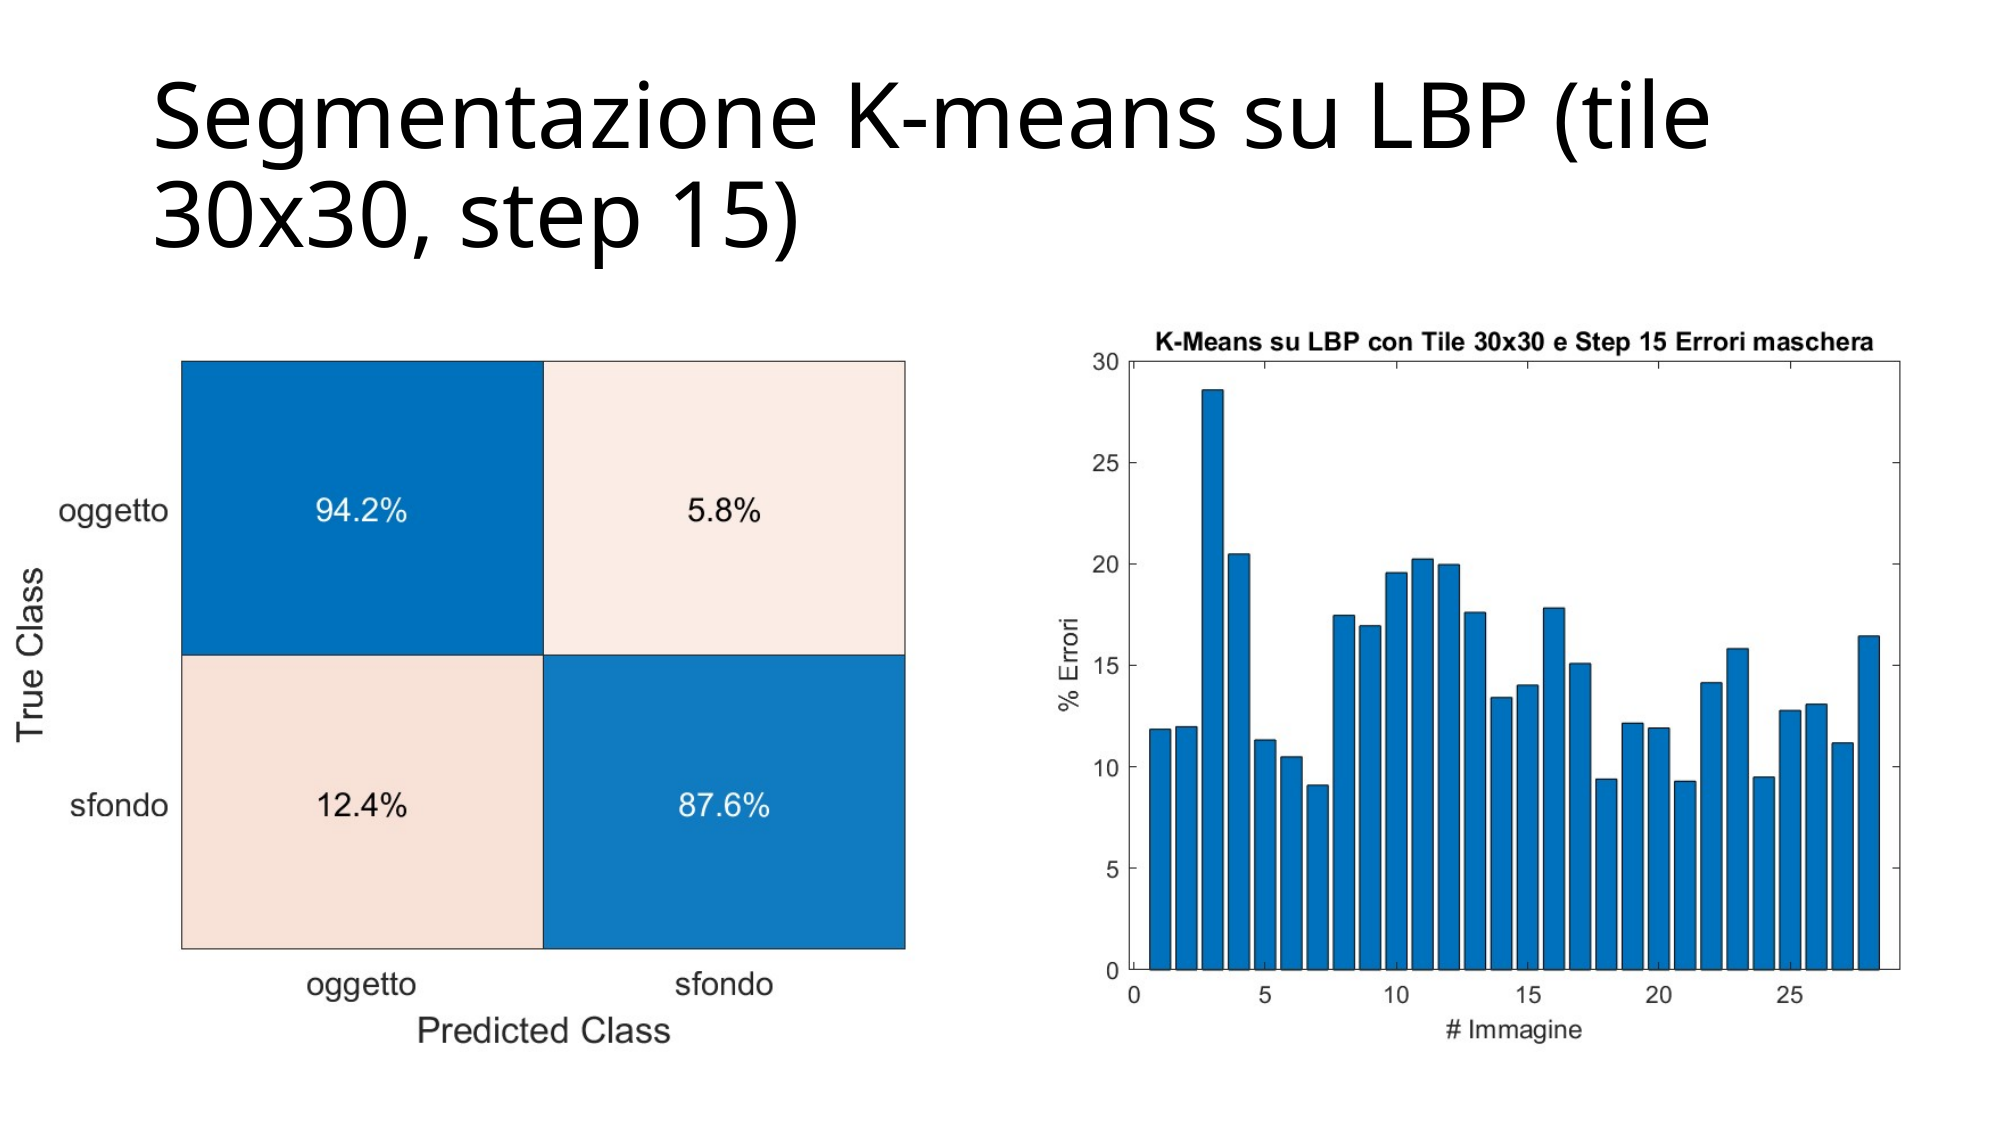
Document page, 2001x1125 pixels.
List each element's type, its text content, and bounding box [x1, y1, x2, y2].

title Segmentazione K-means su LBP (tile 30x30, step 15) [137, 59, 1863, 278]
picture [5, 305, 1995, 1052]
